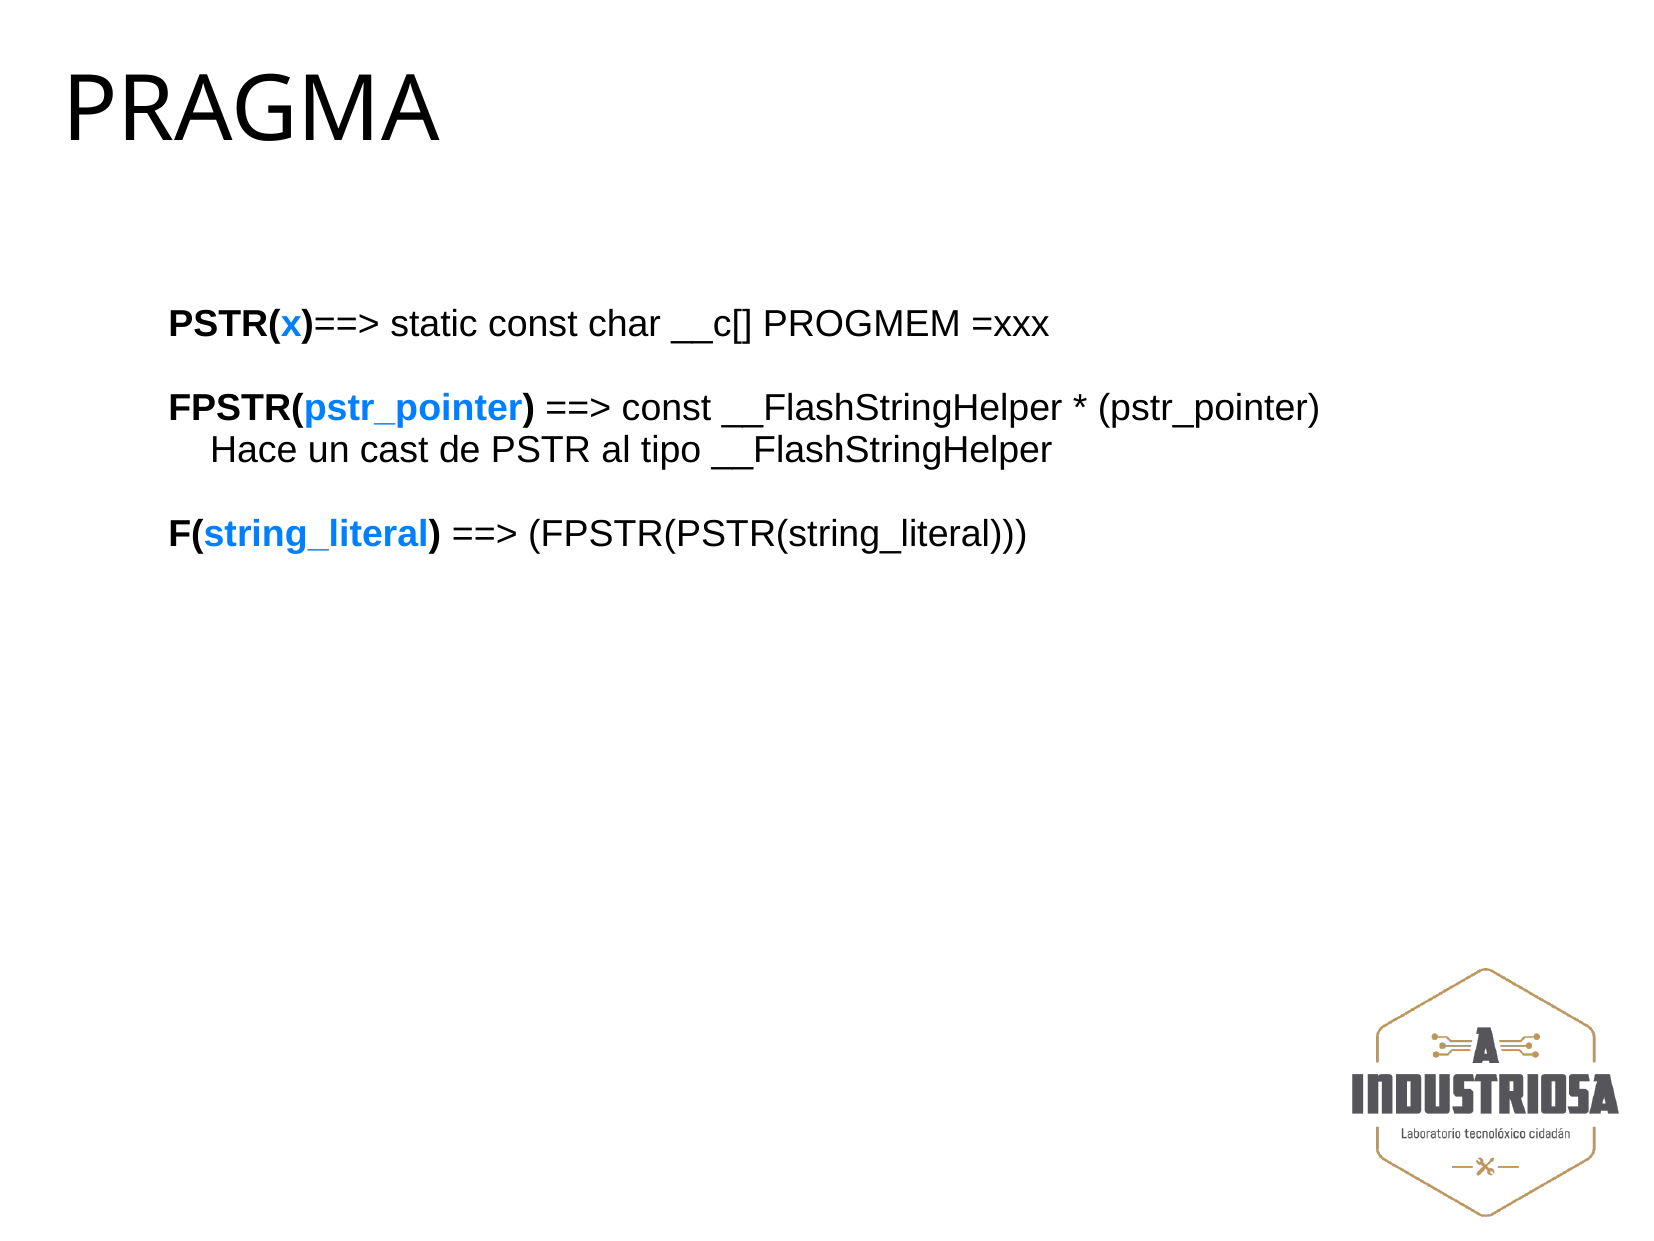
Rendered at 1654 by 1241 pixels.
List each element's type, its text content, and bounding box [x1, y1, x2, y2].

text_box PSTR(x)==> static const char __c[] PROGMEM =xxx FPSTR(pstr_pointer) ==> const __FlashStringHelper * (pstr_pointer) Hace un cast de PSTR al tipo __FlashStringHelper F(string_literal) ==> (FPSTR(PSTR(string_literal))) [153, 295, 1512, 601]
picture [1352, 968, 1619, 1217]
text_box PRAGMA [47, 35, 662, 190]
